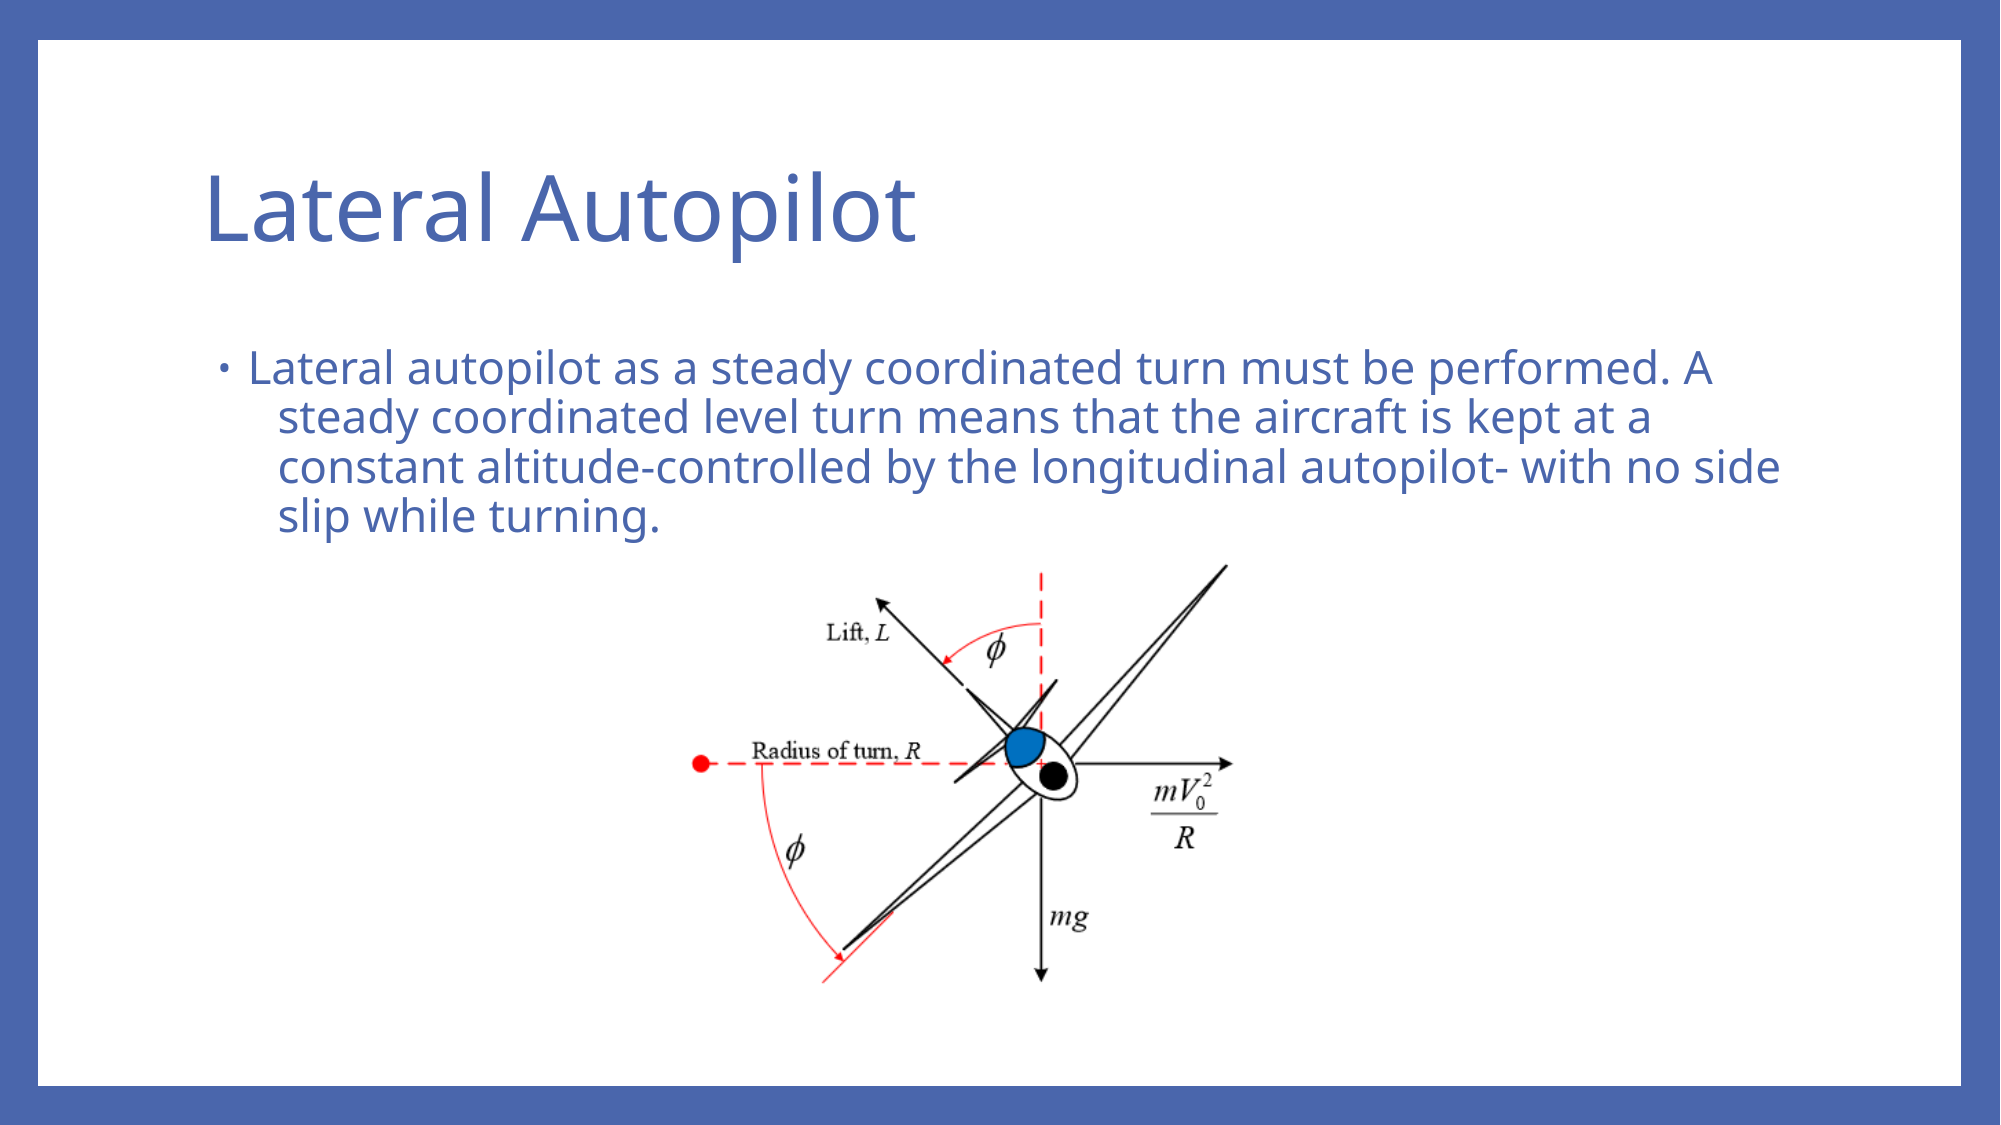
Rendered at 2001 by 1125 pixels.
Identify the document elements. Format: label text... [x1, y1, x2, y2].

list Lateral autopilot as a steady coordinated turn must be performed. A steady coordinated level turn means that the aircraft is kept at a constant altitude-controlled by the longitudinal autopilot- with no side slip while turning. [187, 337, 1808, 1000]
picture [679, 561, 1279, 1015]
title Lateral Autopilot [187, 99, 1808, 323]
